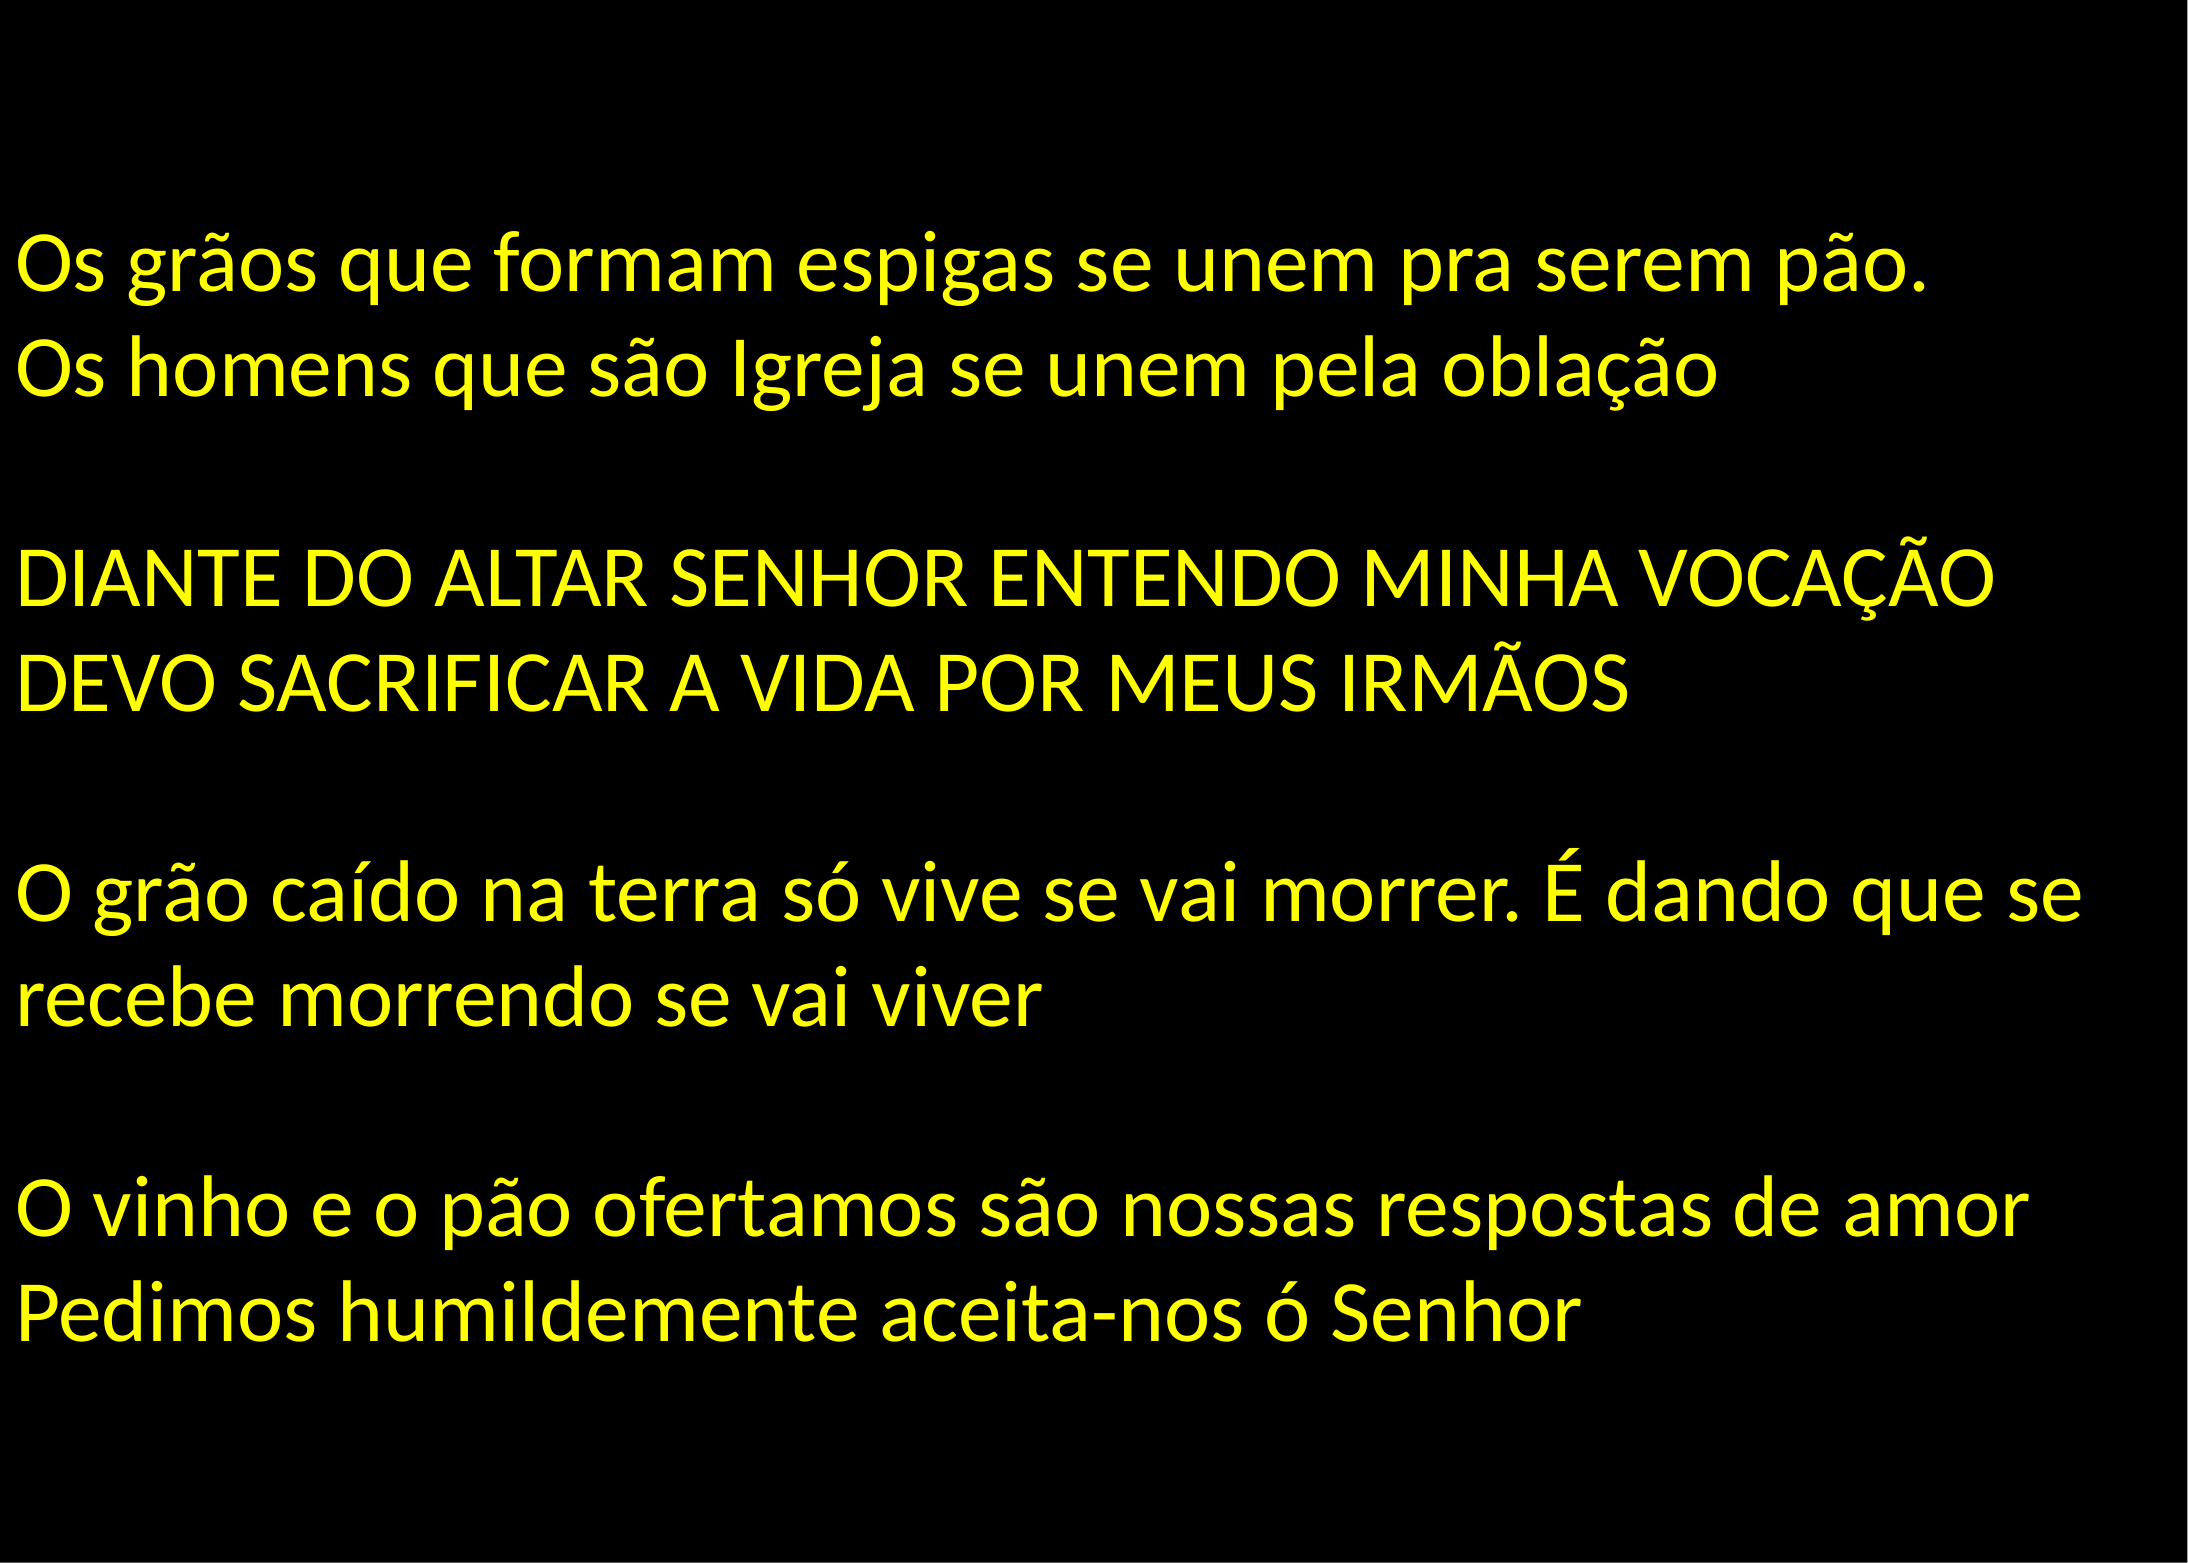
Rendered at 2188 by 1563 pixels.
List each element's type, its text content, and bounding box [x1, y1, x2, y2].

title Os grãos que formam espigas se unem pra serem pão. Os homens que são Igreja se unem pela oblação DIANTE DO ALTAR SENHOR ENTENDO MINHA VOCAÇÃO DEVO SACRIFICAR A VIDA POR MEUS IRMÃOS O grão caído na terra só vive se vai morrer. É dando que se recebe morrendo se vai viver O vinho e o pão ofertamos são nossas respostas de amor Pedimos humildemente aceita-nos ó Senhor [0, 0, 2188, 1563]
